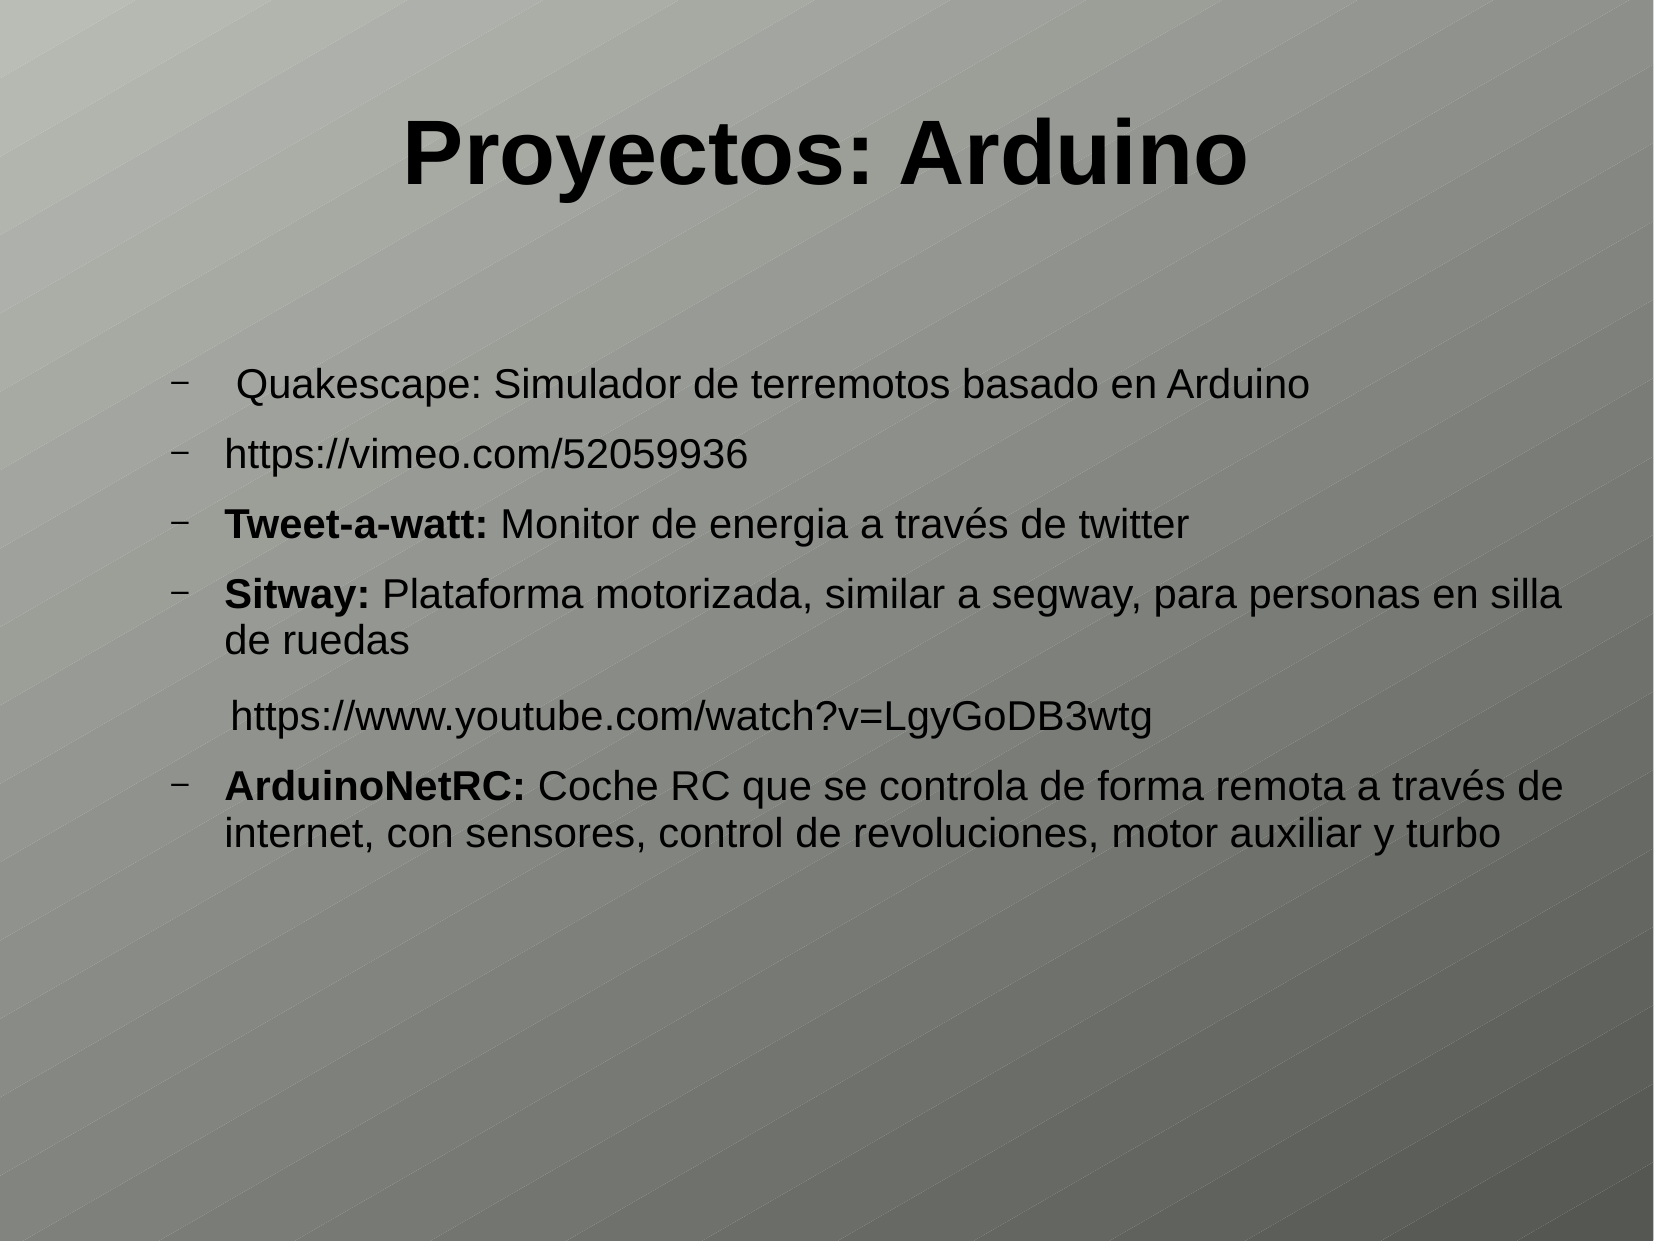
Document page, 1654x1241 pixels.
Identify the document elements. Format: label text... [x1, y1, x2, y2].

title Proyectos: Arduino [82, 49, 1571, 257]
list Quakescape: Simulador de terremotos basado en Arduino https://vimeo.com/52059936 Tweet-a-watt: Monitor de energia a través de twitter Sitway: Plataforma motorizada, similar a segway, para personas en silla de ruedas https://www.youtube.com/watch?v=LgyGoDB3wtg ArduinoNetRC: Coche RC que se controla de forma remota a través de internet, con sensores, control de revoluciones, motor auxiliar y turbo [82, 290, 1571, 1182]
